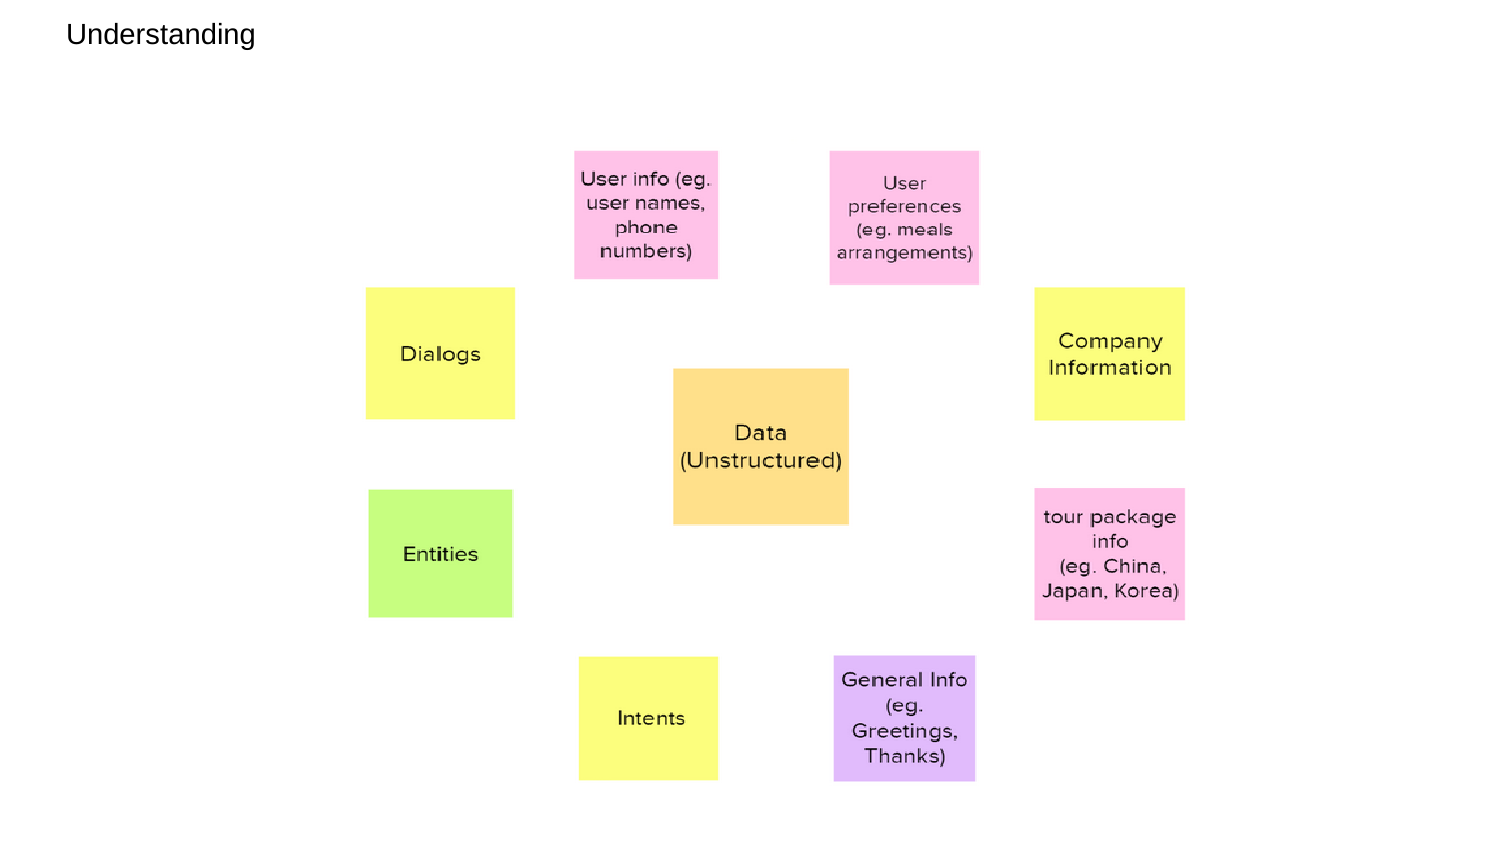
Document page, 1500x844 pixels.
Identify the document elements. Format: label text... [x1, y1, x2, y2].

picture [331, 105, 1254, 831]
title Understanding [51, 0, 1449, 105]
